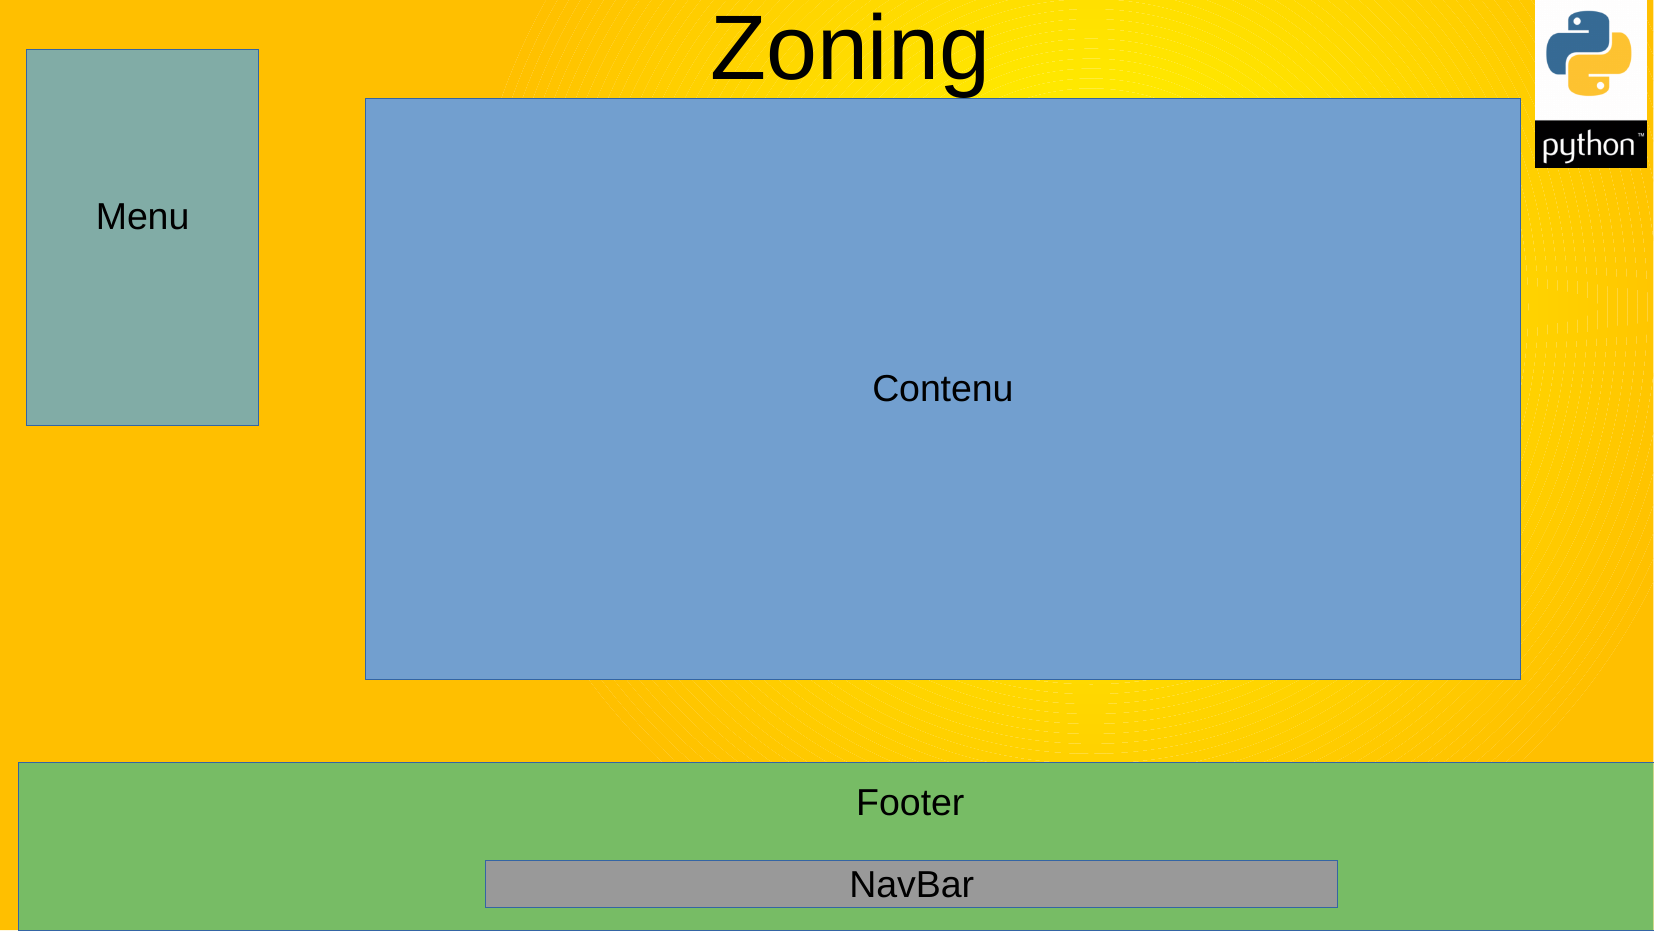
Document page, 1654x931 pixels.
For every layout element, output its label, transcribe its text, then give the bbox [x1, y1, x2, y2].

title Zoning [106, 0, 1595, 126]
text_box NavBar [485, 860, 1338, 908]
picture [1535, 0, 1647, 168]
text_box [18, 762, 1654, 931]
text_box Menu [26, 49, 259, 426]
text_box Contenu [365, 126, 1521, 680]
text_box Footer [841, 773, 1569, 831]
